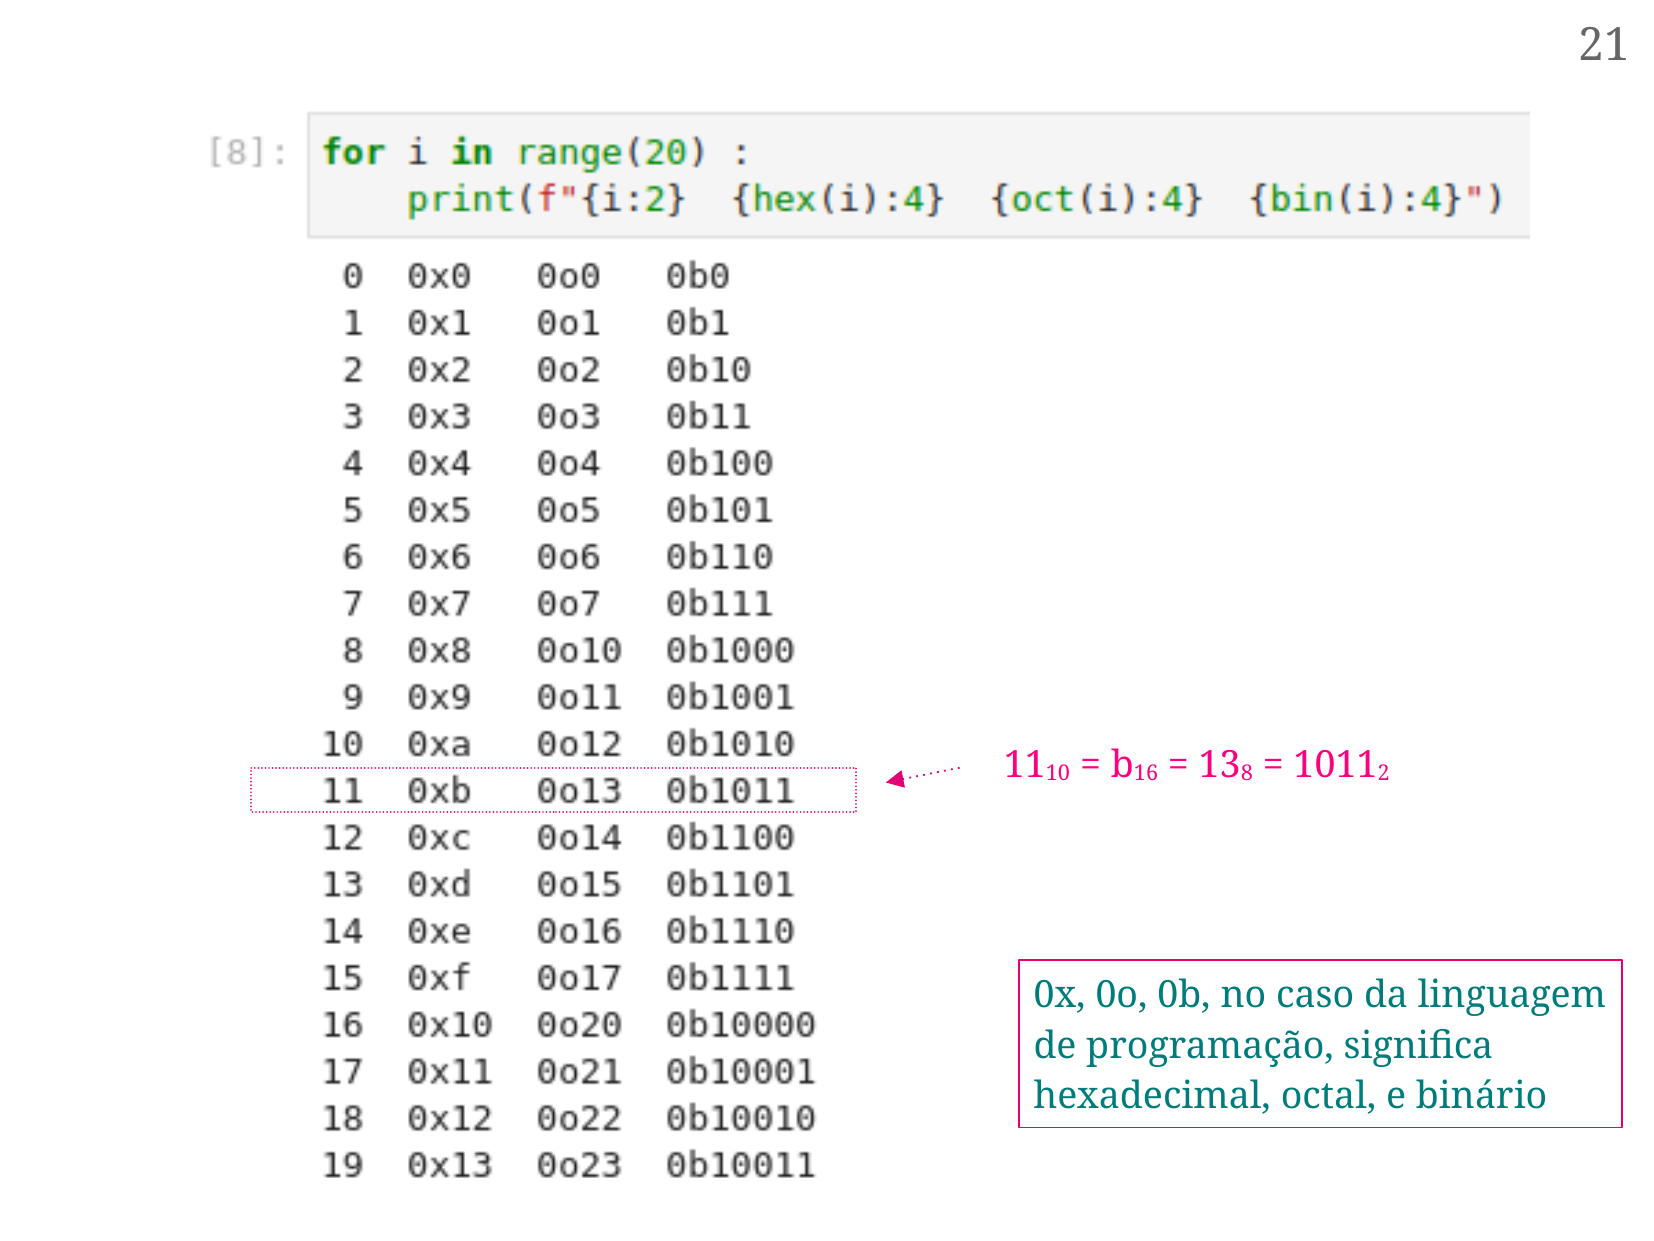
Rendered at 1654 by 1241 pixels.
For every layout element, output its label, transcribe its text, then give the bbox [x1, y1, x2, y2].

text_box 0x, 0o, 0b, no caso da linguagem de programação, significa hexadecimal, octal, e binário [1018, 959, 1622, 1128]
text_box 1110 = b16 = 138 = 10112 [989, 679, 1446, 808]
picture [198, 88, 1530, 1211]
